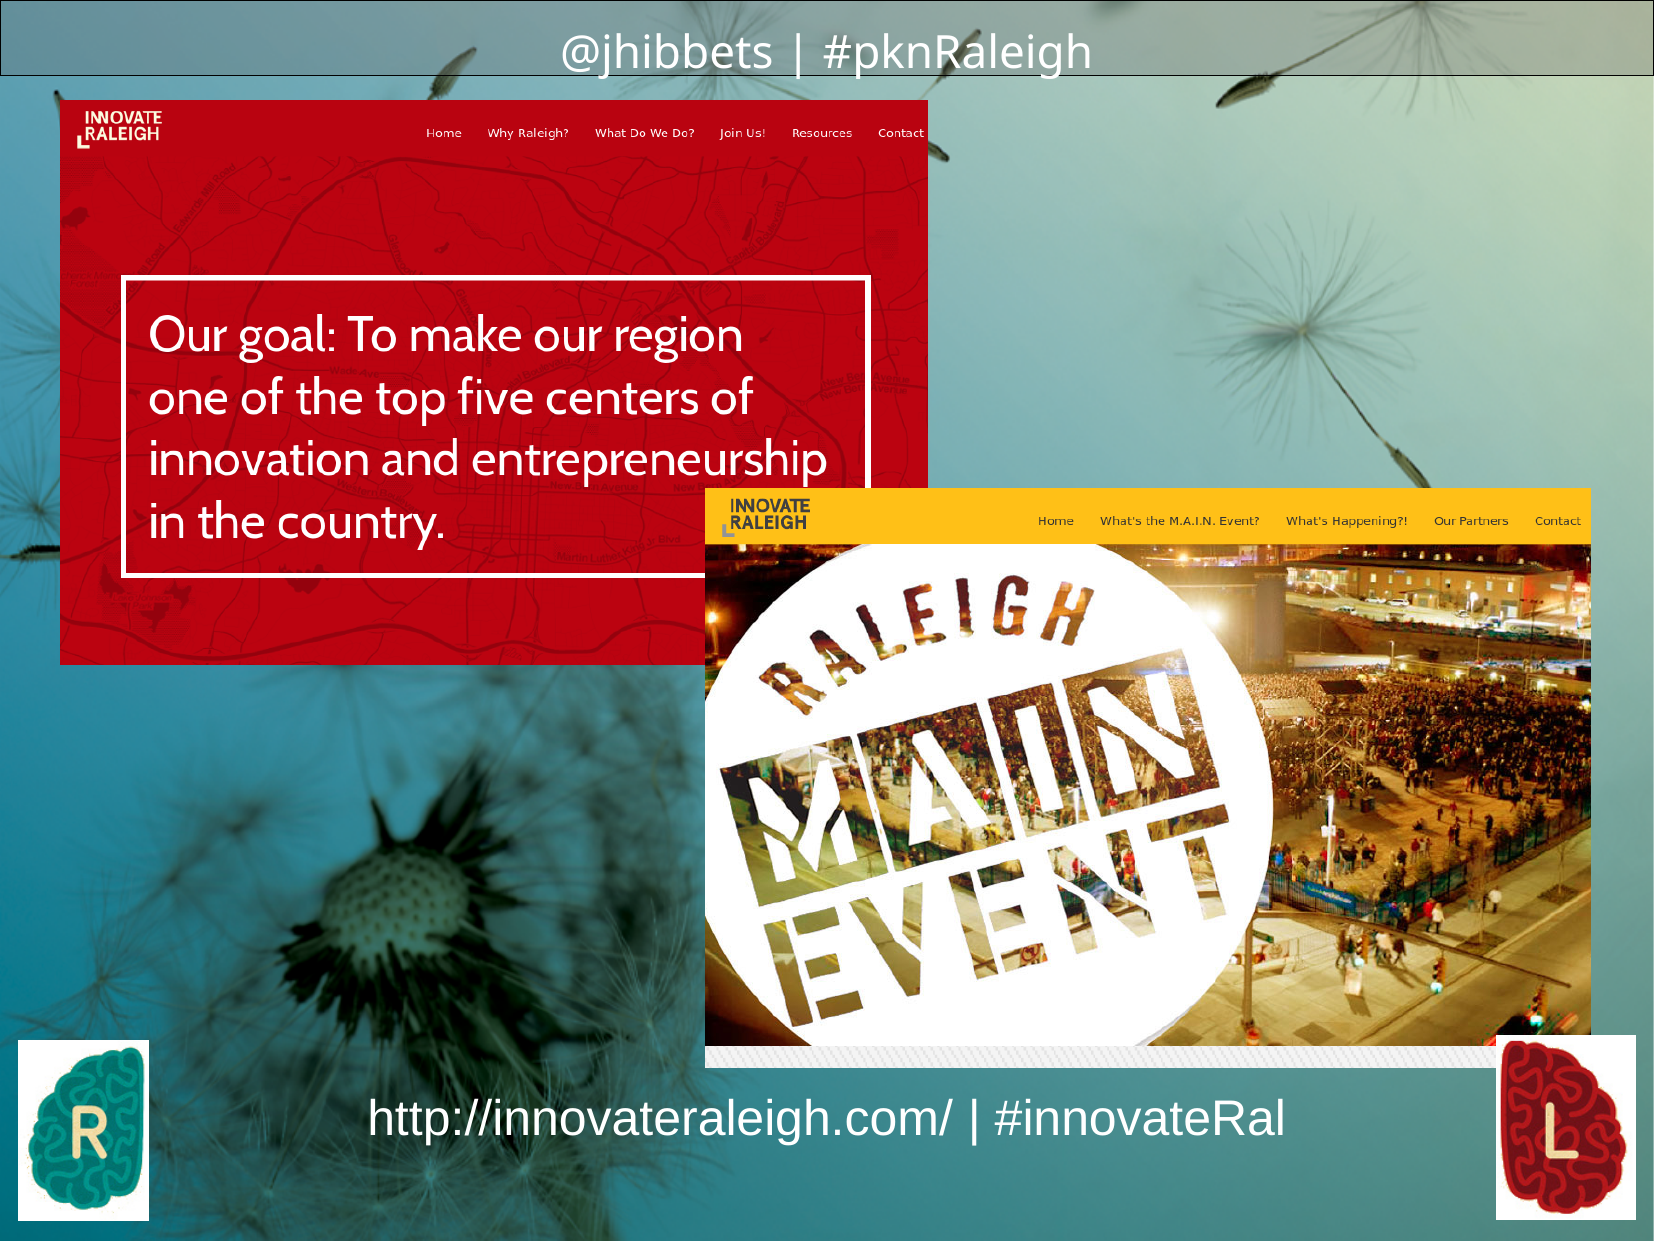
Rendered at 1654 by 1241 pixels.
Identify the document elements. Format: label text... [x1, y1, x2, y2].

picture [0, 76, 1654, 1241]
text_box http://innovateraleigh.com/ | #innovateRal [352, 1082, 1301, 1154]
